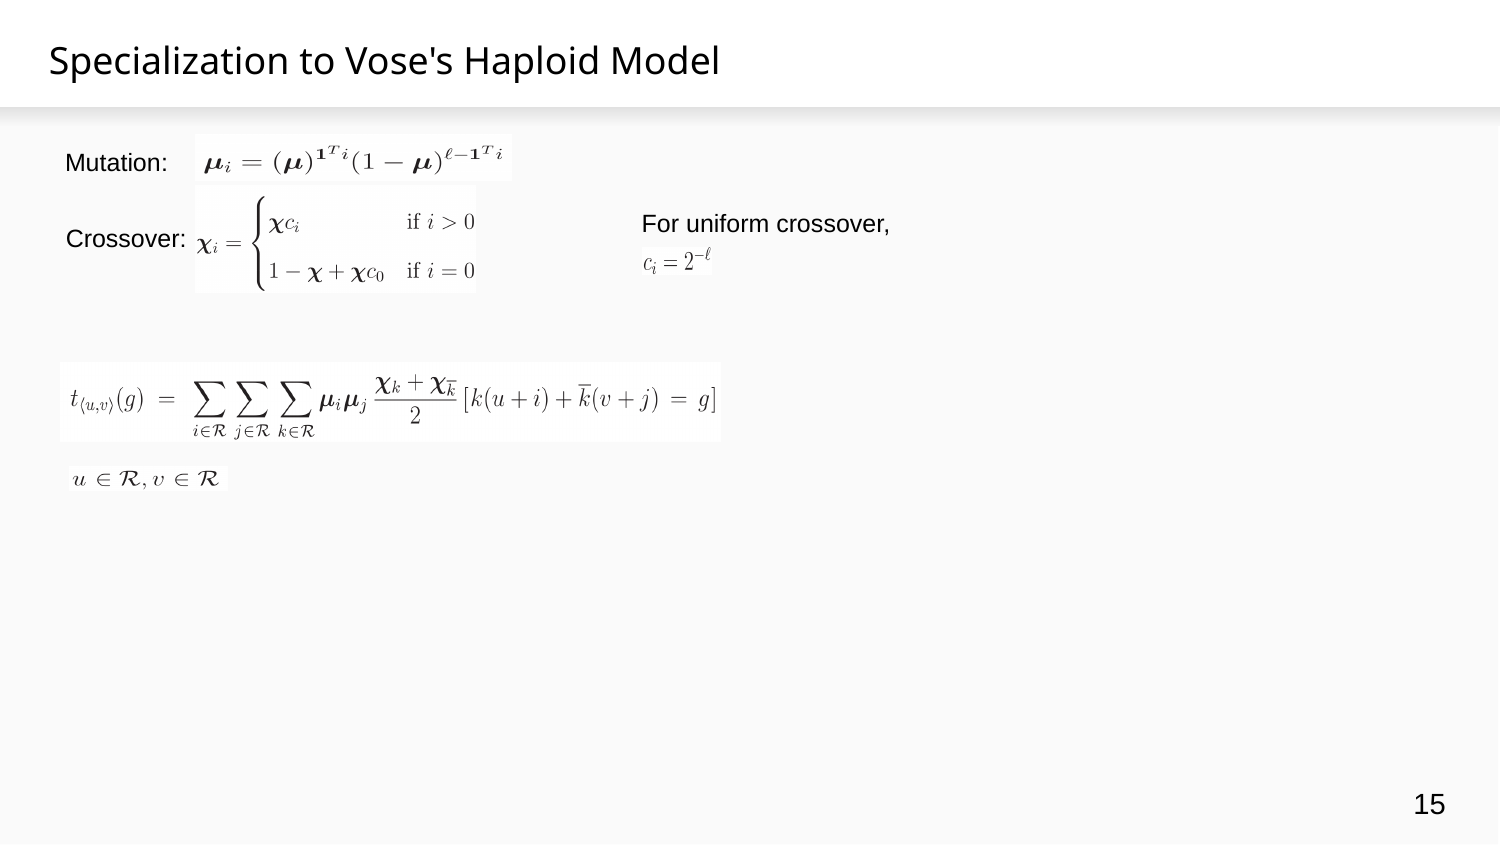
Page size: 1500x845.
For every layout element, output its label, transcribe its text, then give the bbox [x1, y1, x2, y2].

picture [195, 185, 476, 293]
title Specialization to Vose's Haploid Model [49, 10, 1497, 110]
text_box Crossover: [51, 217, 202, 263]
picture [69, 466, 228, 491]
picture [195, 134, 512, 181]
picture [60, 362, 721, 442]
picture [642, 247, 712, 275]
text_box Mutation: [50, 140, 184, 186]
text_box For uniform crossover, [626, 202, 906, 247]
